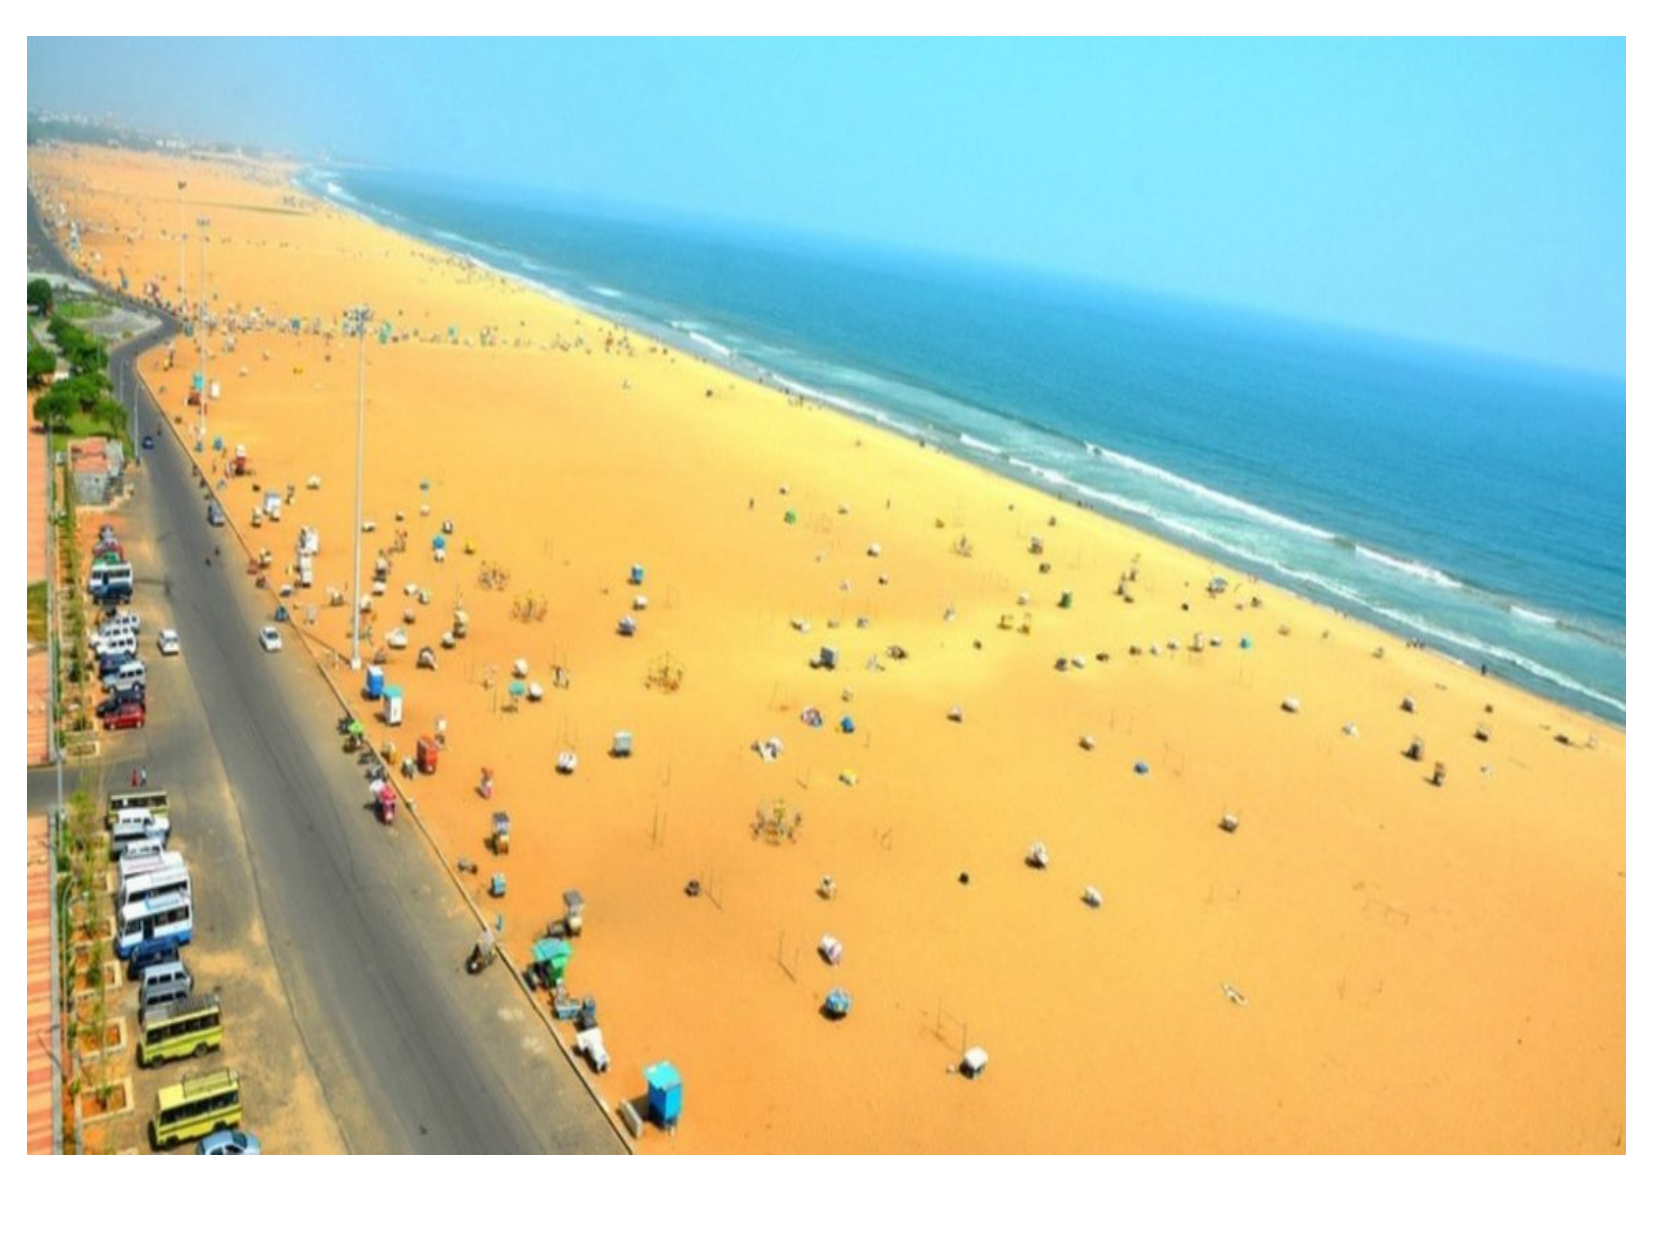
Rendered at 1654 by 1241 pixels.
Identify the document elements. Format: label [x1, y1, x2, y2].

picture [27, 36, 1626, 1155]
